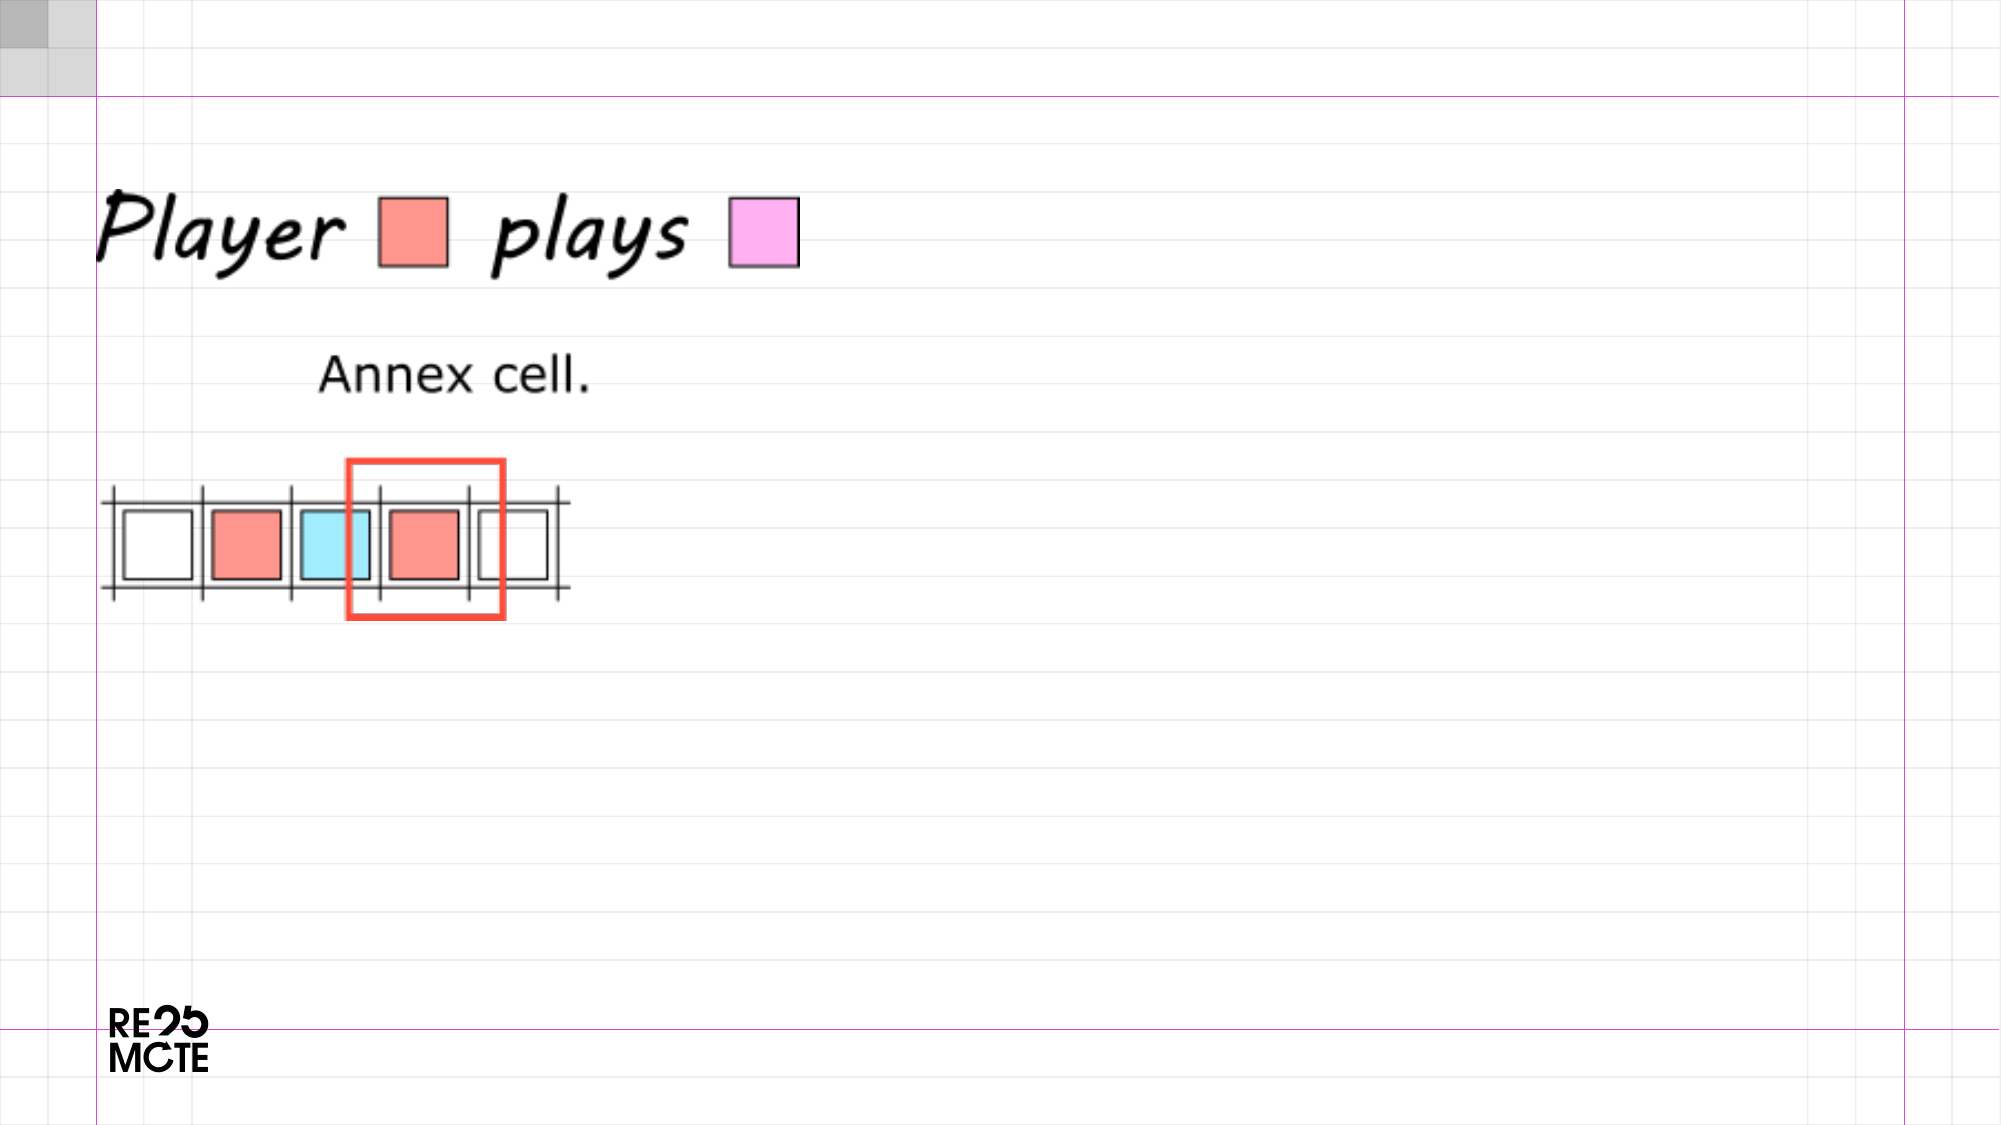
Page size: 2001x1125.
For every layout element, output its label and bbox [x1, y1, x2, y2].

picture [96, 189, 800, 621]
